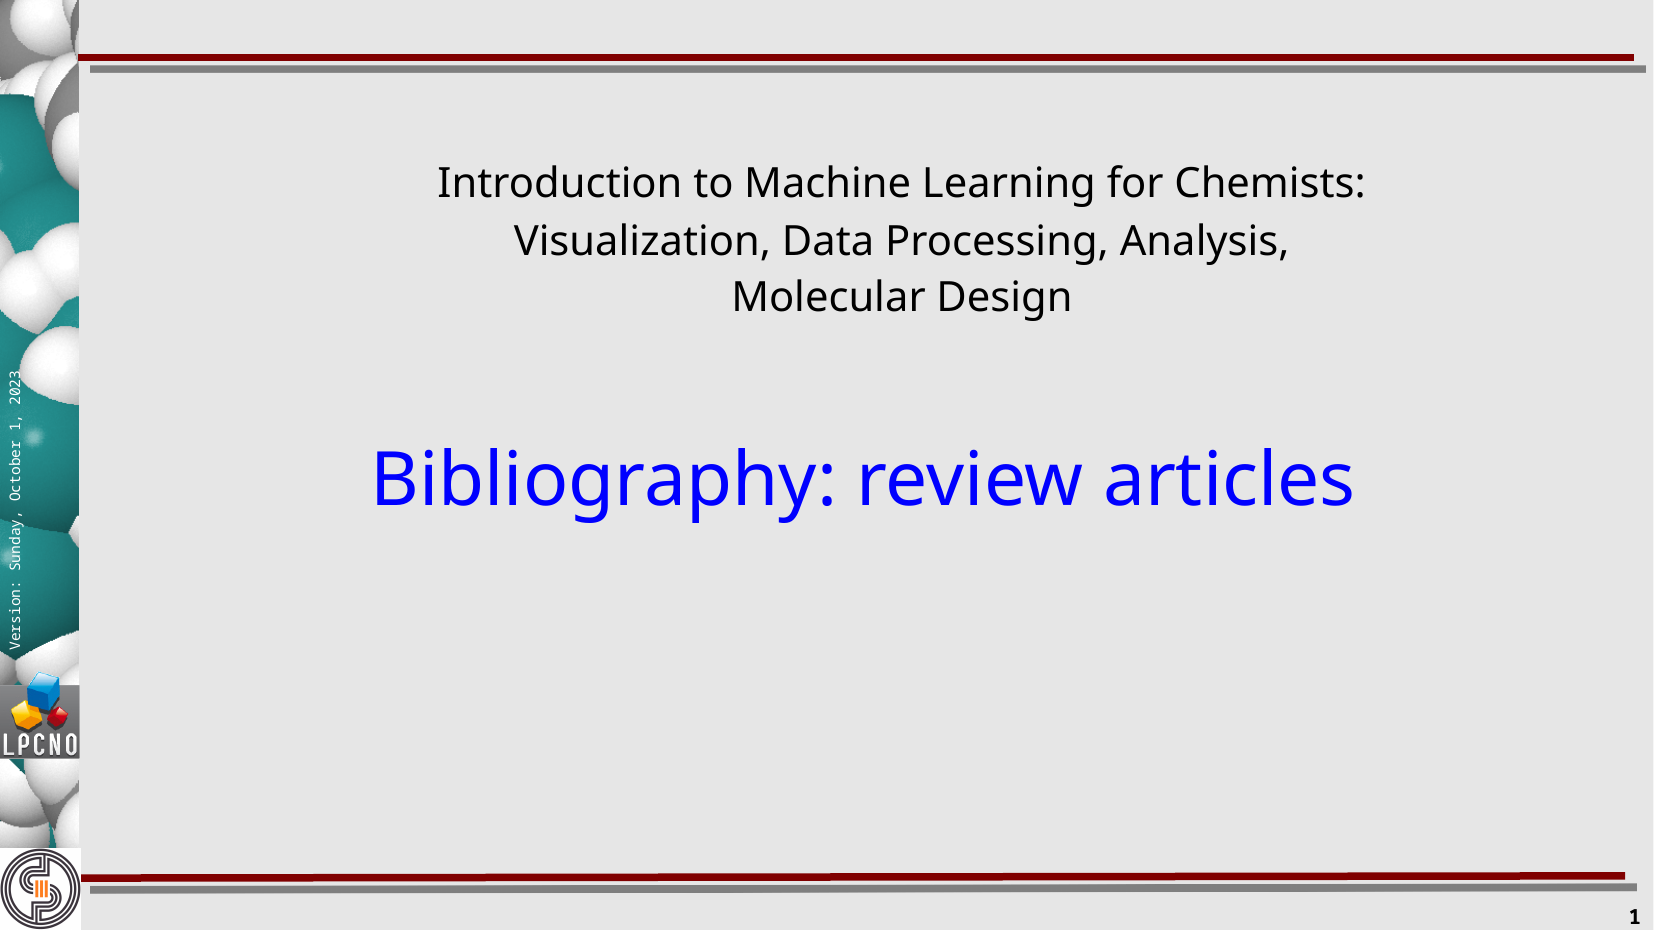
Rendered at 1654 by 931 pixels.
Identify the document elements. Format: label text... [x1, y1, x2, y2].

subtitle Bibliography: review articles [82, 74, 1645, 879]
picture [0, 0, 81, 930]
text_box Introduction to Machine Learning for Chemists: Visualization, Data Processing, Analysis, Molecular Design [410, 145, 1394, 332]
